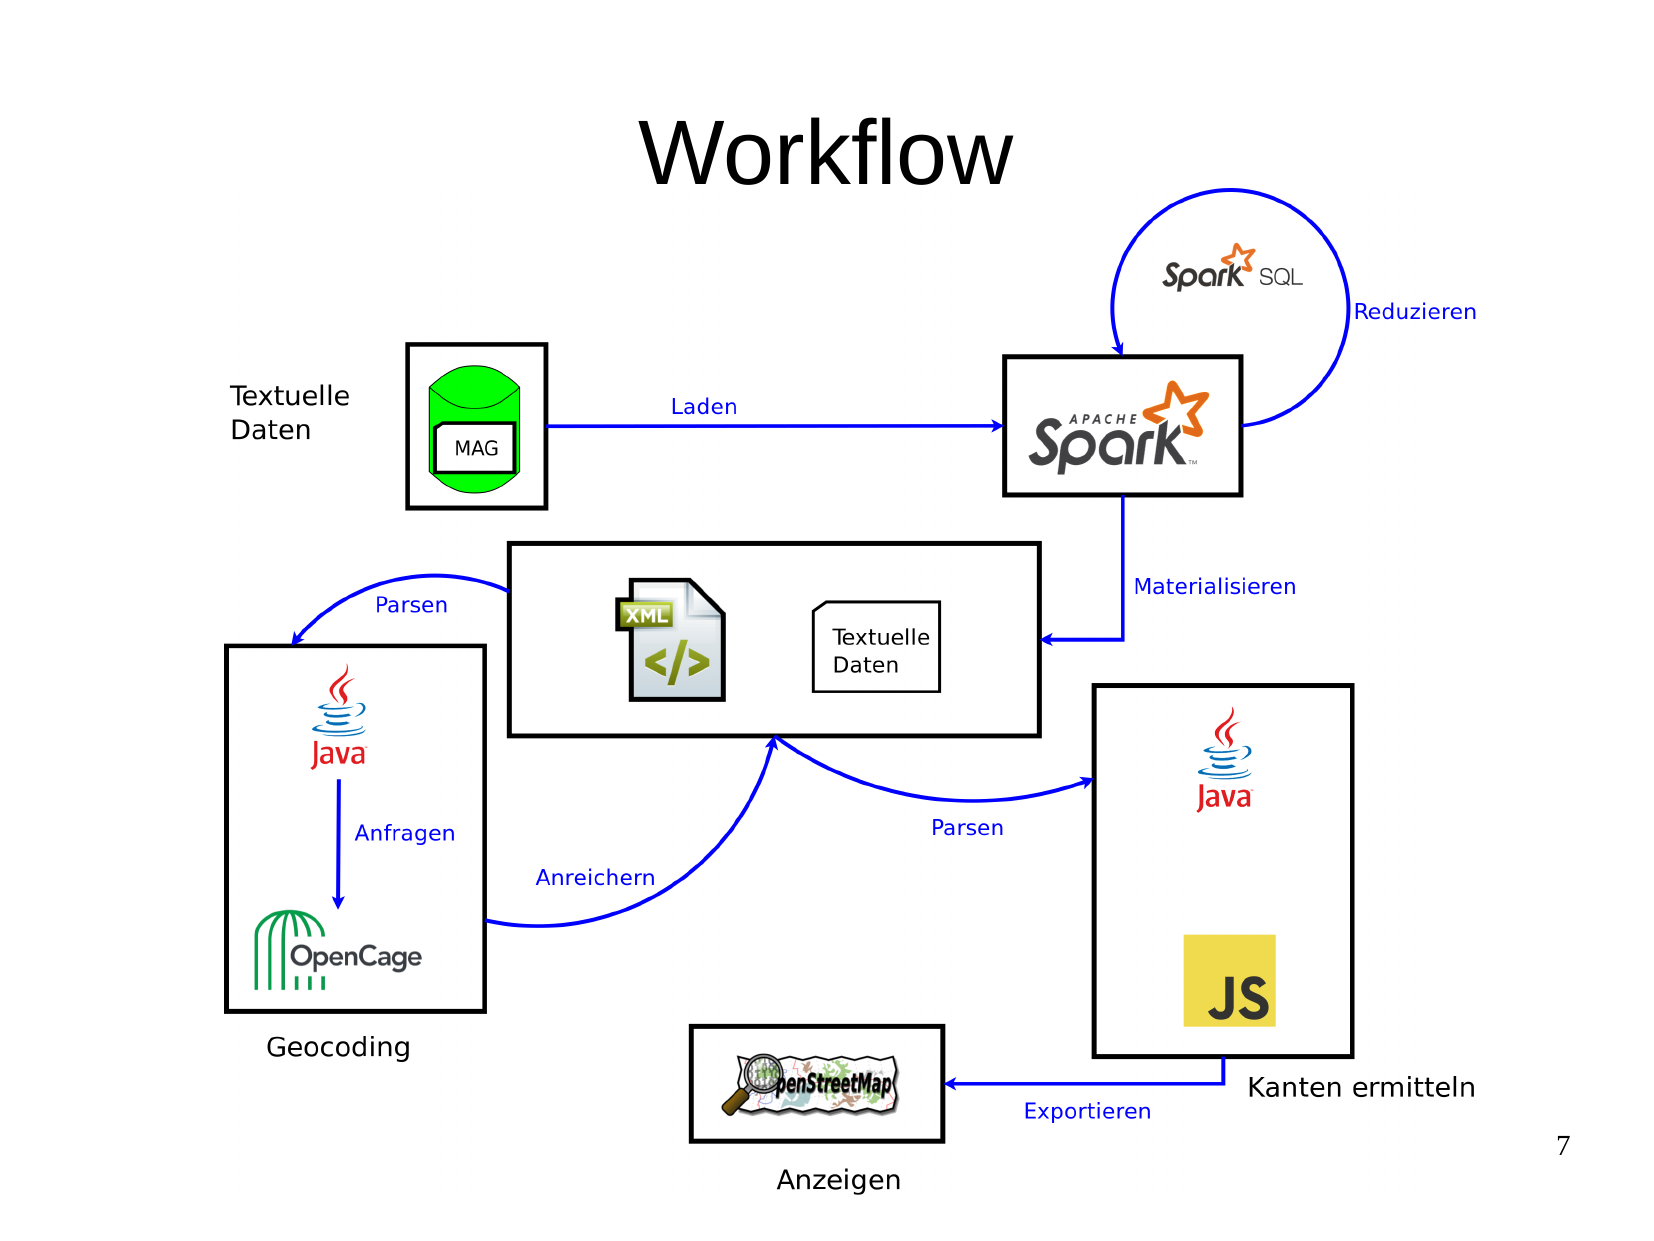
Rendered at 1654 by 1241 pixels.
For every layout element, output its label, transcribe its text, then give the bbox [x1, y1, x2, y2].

title Workflow [82, 49, 1571, 257]
picture [224, 188, 1477, 1195]
